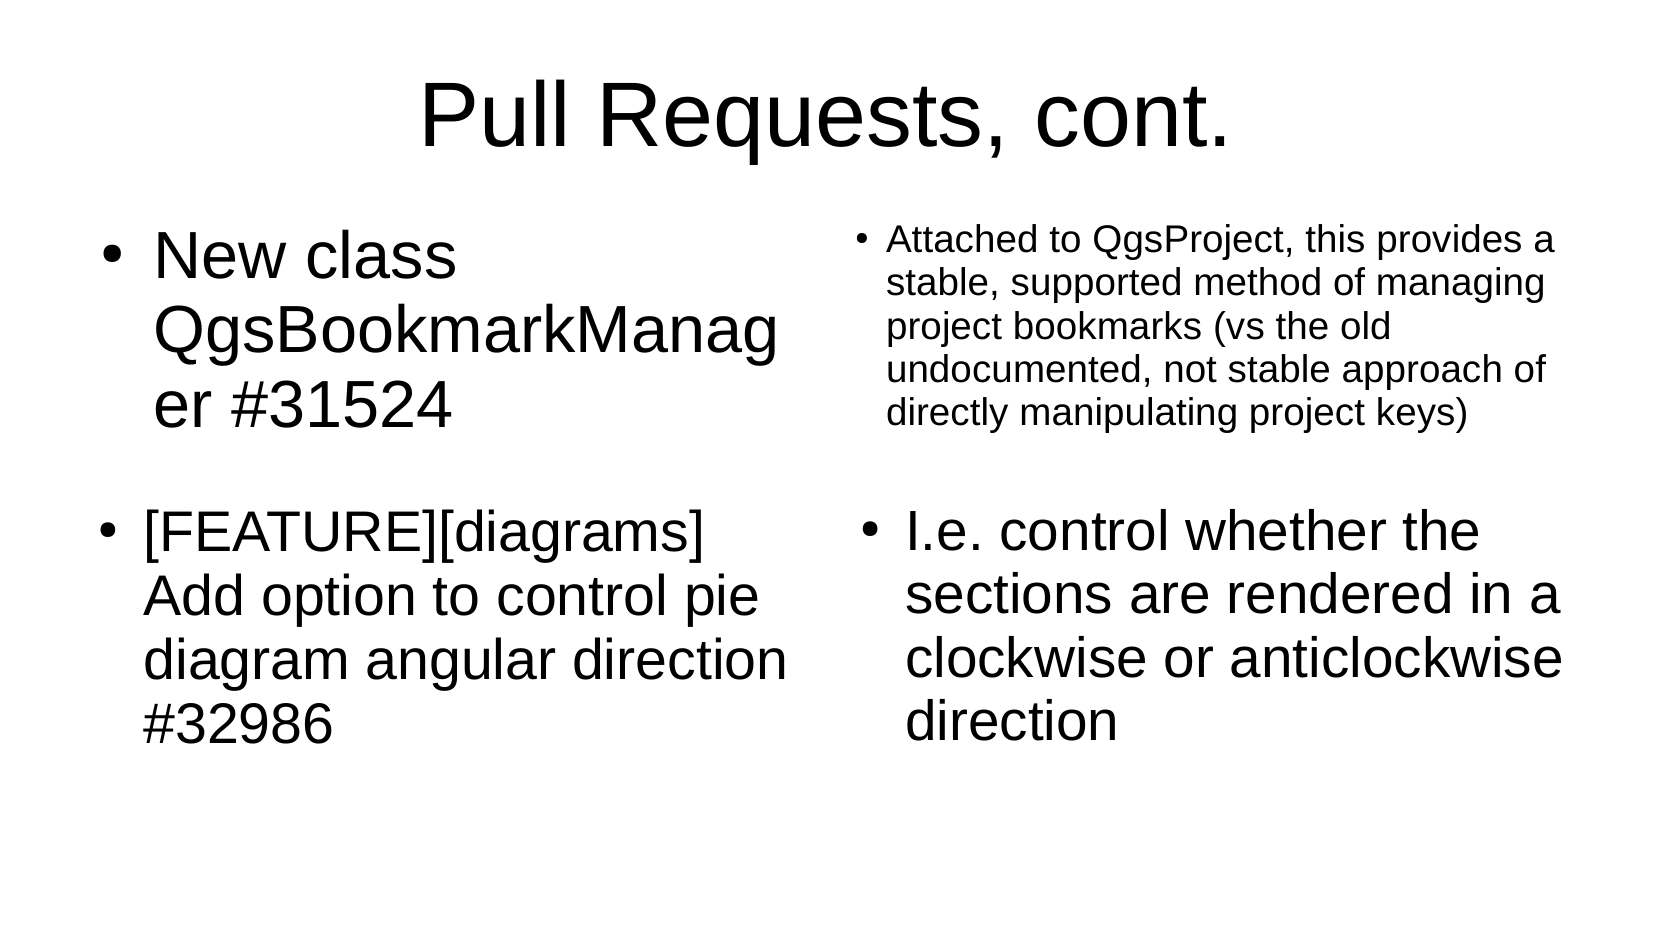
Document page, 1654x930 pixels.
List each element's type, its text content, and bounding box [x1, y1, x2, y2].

title Pull Requests, cont. [82, 37, 1571, 193]
list New class QgsBookmarkManager #31524 [82, 217, 809, 475]
list I.e. control whether the sections are rendered in a clockwise or anticlockwise direction [844, 499, 1571, 757]
list [FEATURE][diagrams] Add option to control pie diagram angular direction #32986 [82, 499, 809, 757]
list Attached to QgsProject, this provides a stable, supported method of managing project bookmarks (vs the old undocumented, not stable approach of directly manipulating project keys) [844, 217, 1571, 475]
